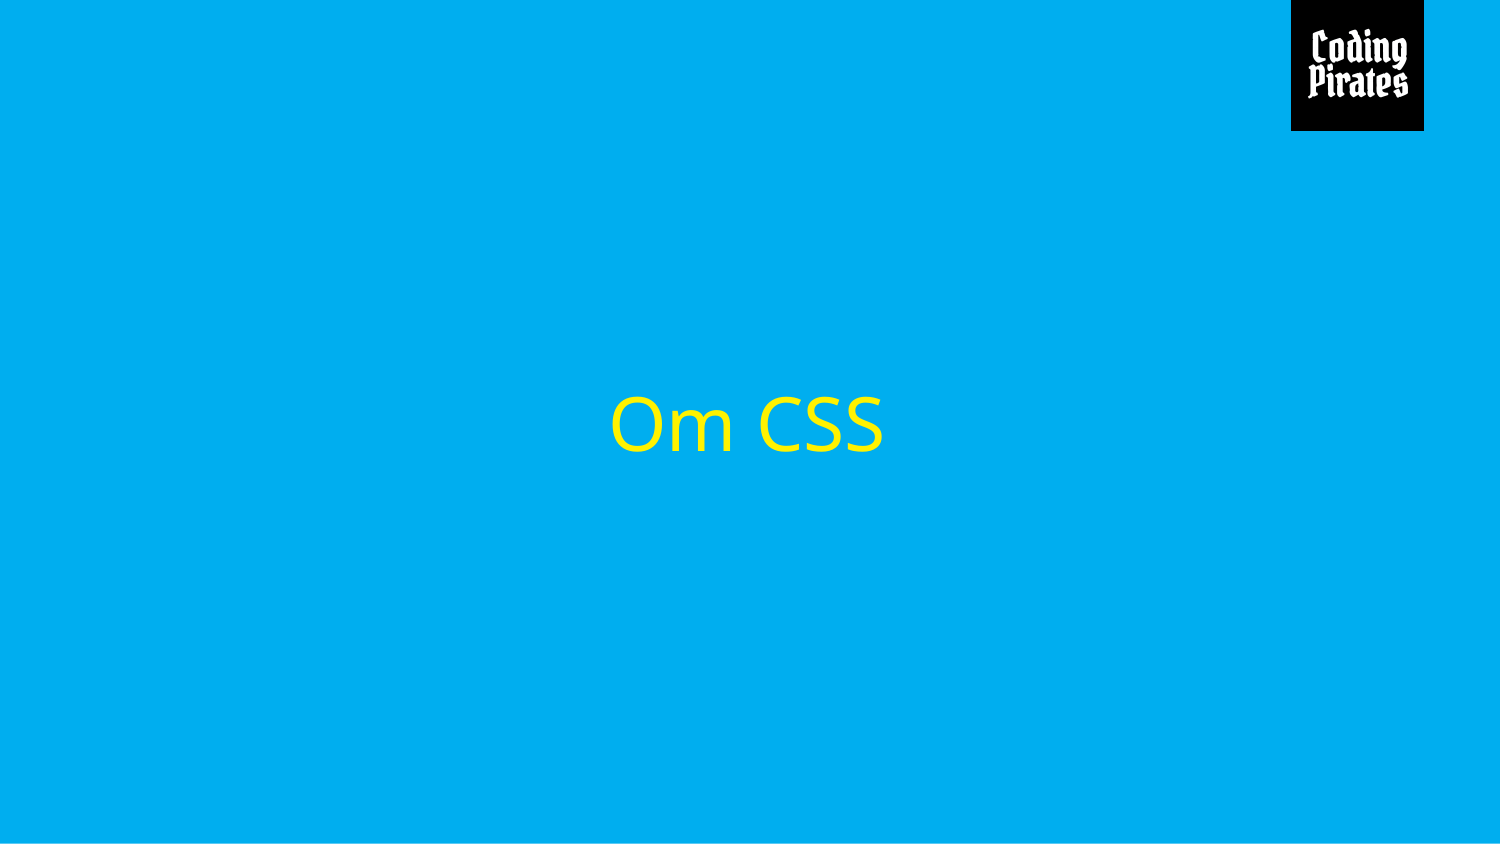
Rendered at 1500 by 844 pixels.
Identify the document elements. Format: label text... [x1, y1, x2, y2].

title Om CSS [5, 352, 1490, 491]
picture [1292, 0, 1423, 130]
